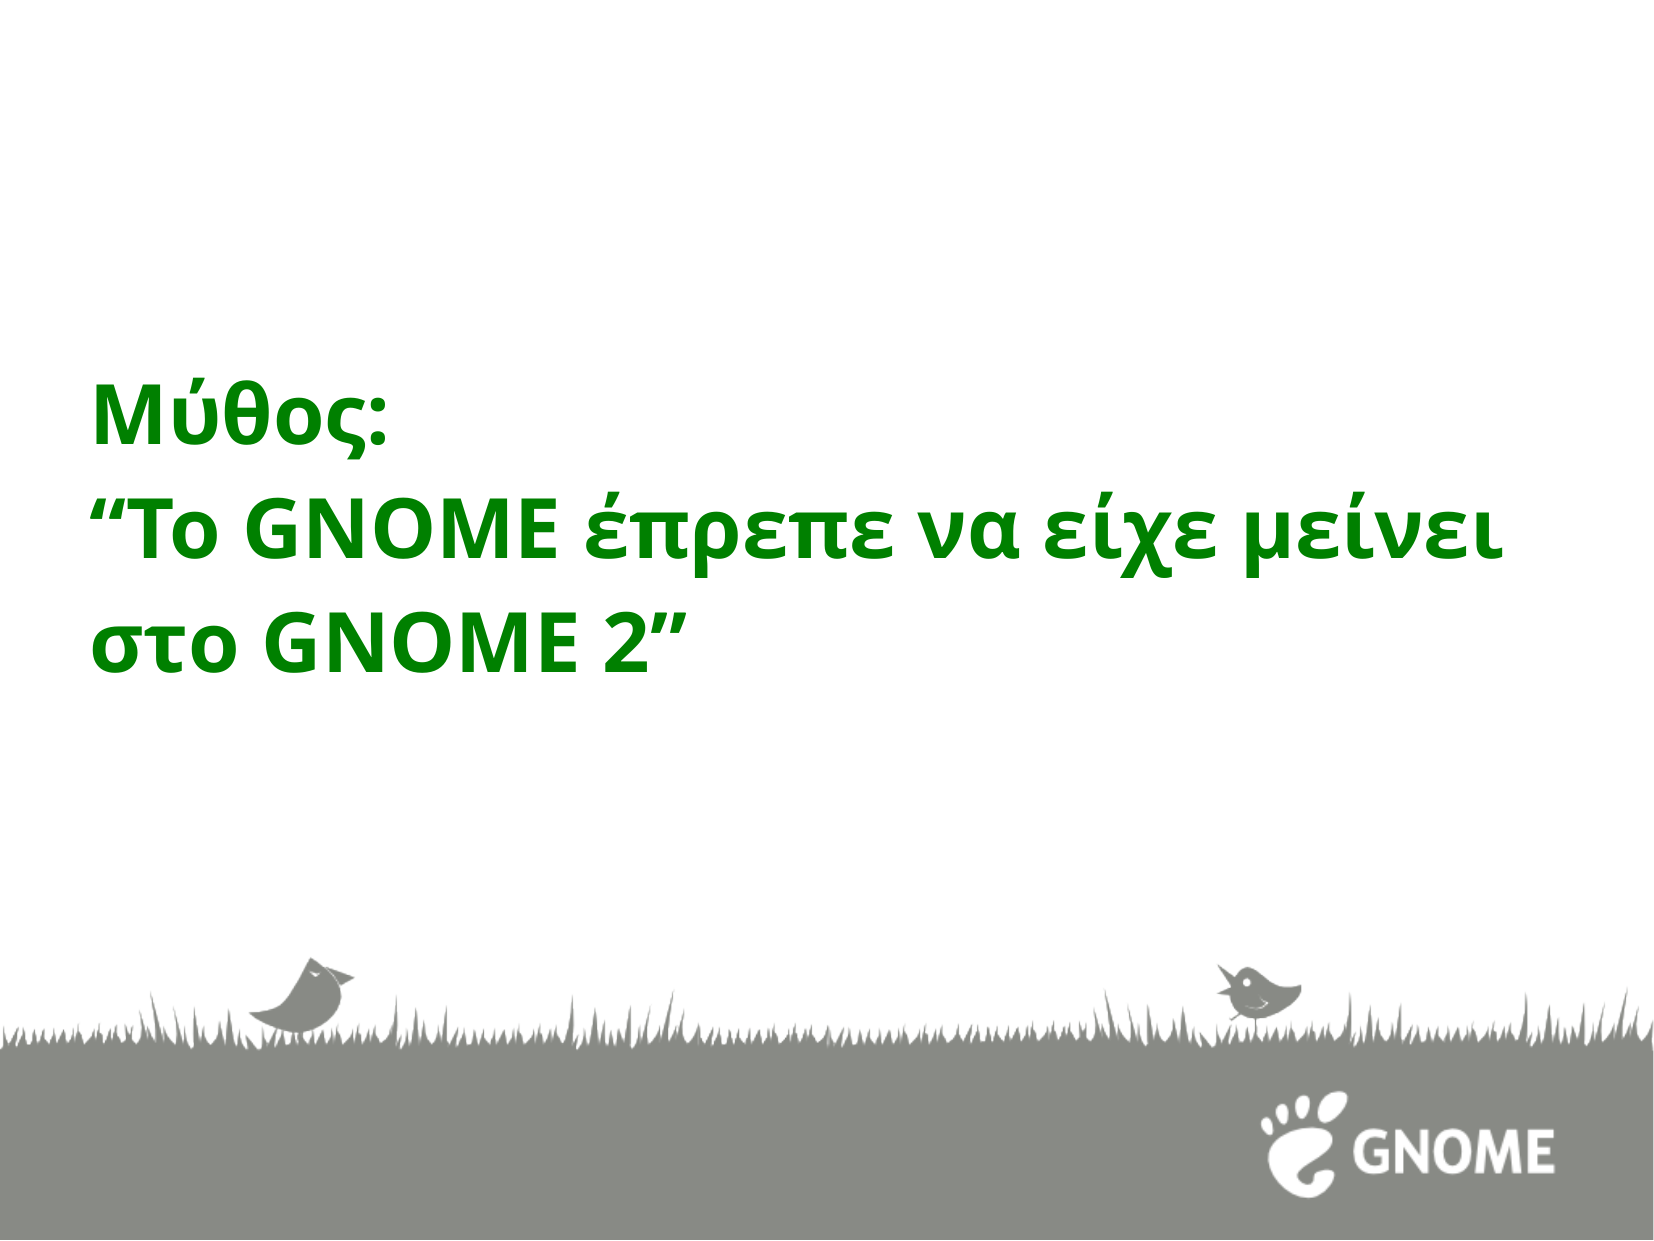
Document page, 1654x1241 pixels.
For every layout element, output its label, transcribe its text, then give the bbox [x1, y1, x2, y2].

text_box Μύθος: “Το GNOME έπρεπε να είχε μείνει στο GNOME 2” [75, 348, 1576, 705]
picture [0, 0, 1654, 1241]
